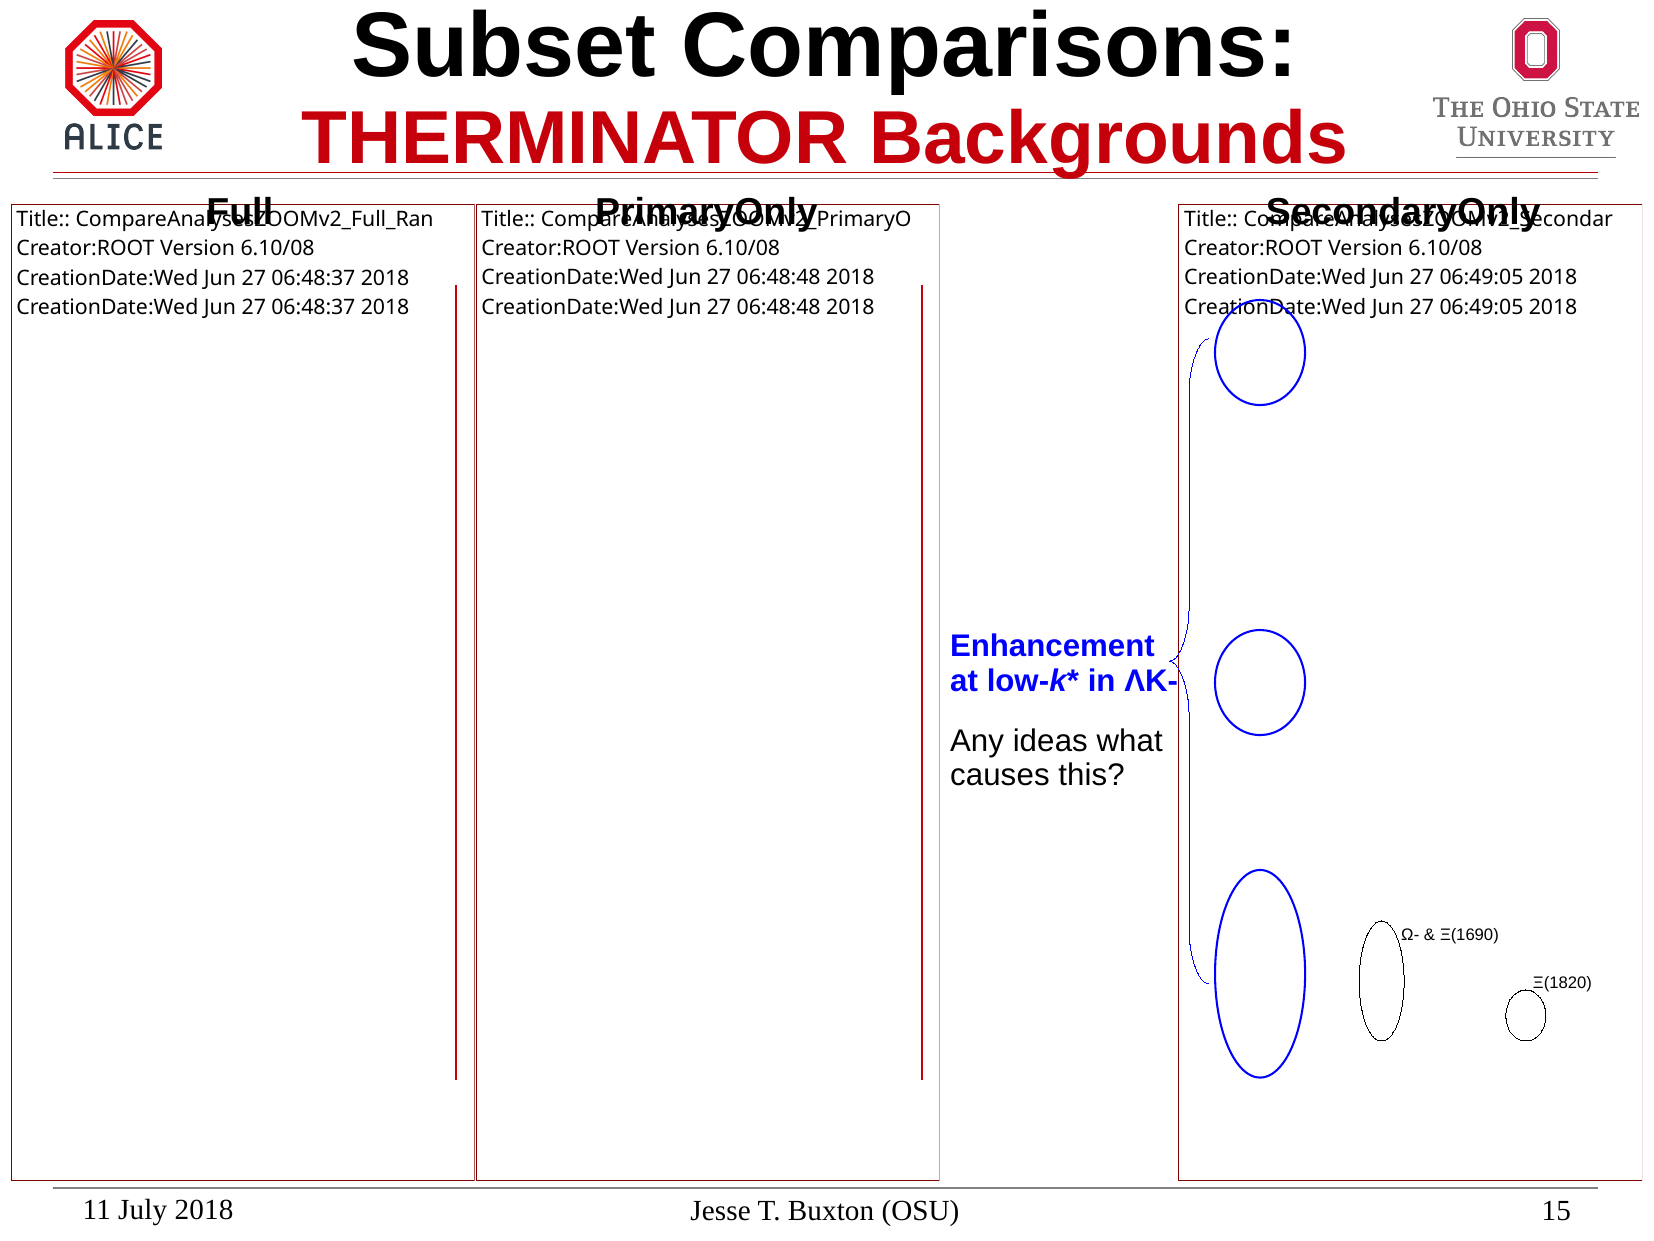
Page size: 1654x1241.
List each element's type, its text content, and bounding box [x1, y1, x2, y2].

text_box Ξ(1820) [1518, 965, 1609, 1000]
text_box SecondaryOnly [1223, 183, 1584, 241]
picture [1177, 202, 1643, 1181]
text_box Any ideas what causes this? [935, 715, 1201, 806]
picture [9, 202, 940, 1181]
picture [65, 20, 137, 150]
text_box Enhancement at low-k* in ΛK- [935, 620, 1206, 711]
text_box PrimaryOnly [526, 183, 887, 241]
text_box Ω- & Ξ(1690) [1386, 918, 1522, 952]
picture [1513, 5, 1642, 171]
text_box Full [60, 183, 421, 241]
title Subset Comparisons: THERMINATOR Backgrounds [137, 0, 1513, 180]
